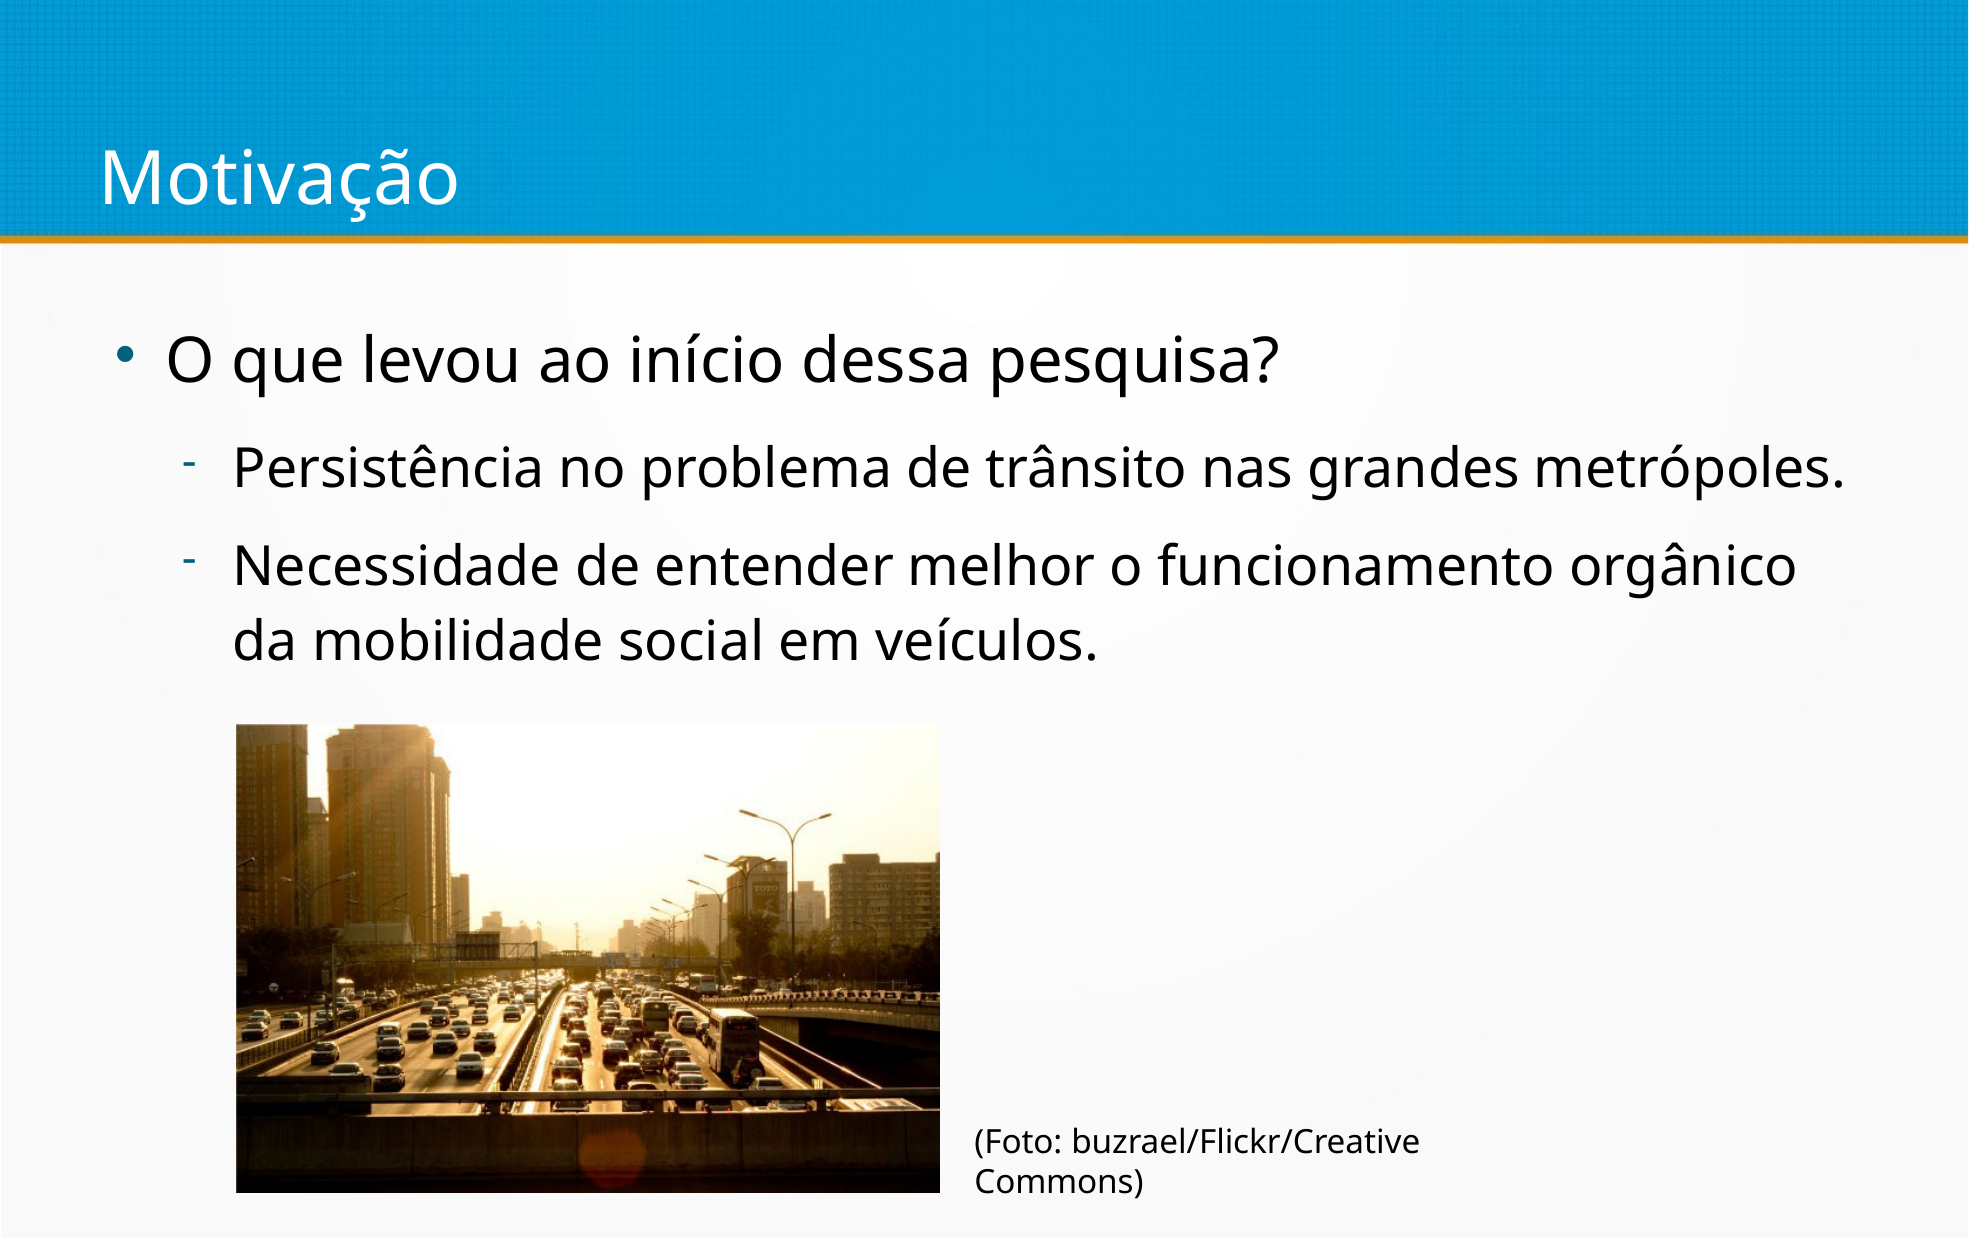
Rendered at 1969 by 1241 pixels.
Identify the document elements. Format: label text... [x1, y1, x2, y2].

picture [0, 233, 1969, 1241]
text_box (Foto: buzrael/Flickr/Creative Commons) [968, 1114, 1543, 1206]
text_box Motivação [98, 19, 1870, 227]
text_box O que levou ao início dessa pesquisa? Persistência no problema de trânsito nas grandes metrópoles. Necessidade de entender melhor o funcionamento orgânico da mobilidade social em veículos. [98, 314, 1860, 697]
